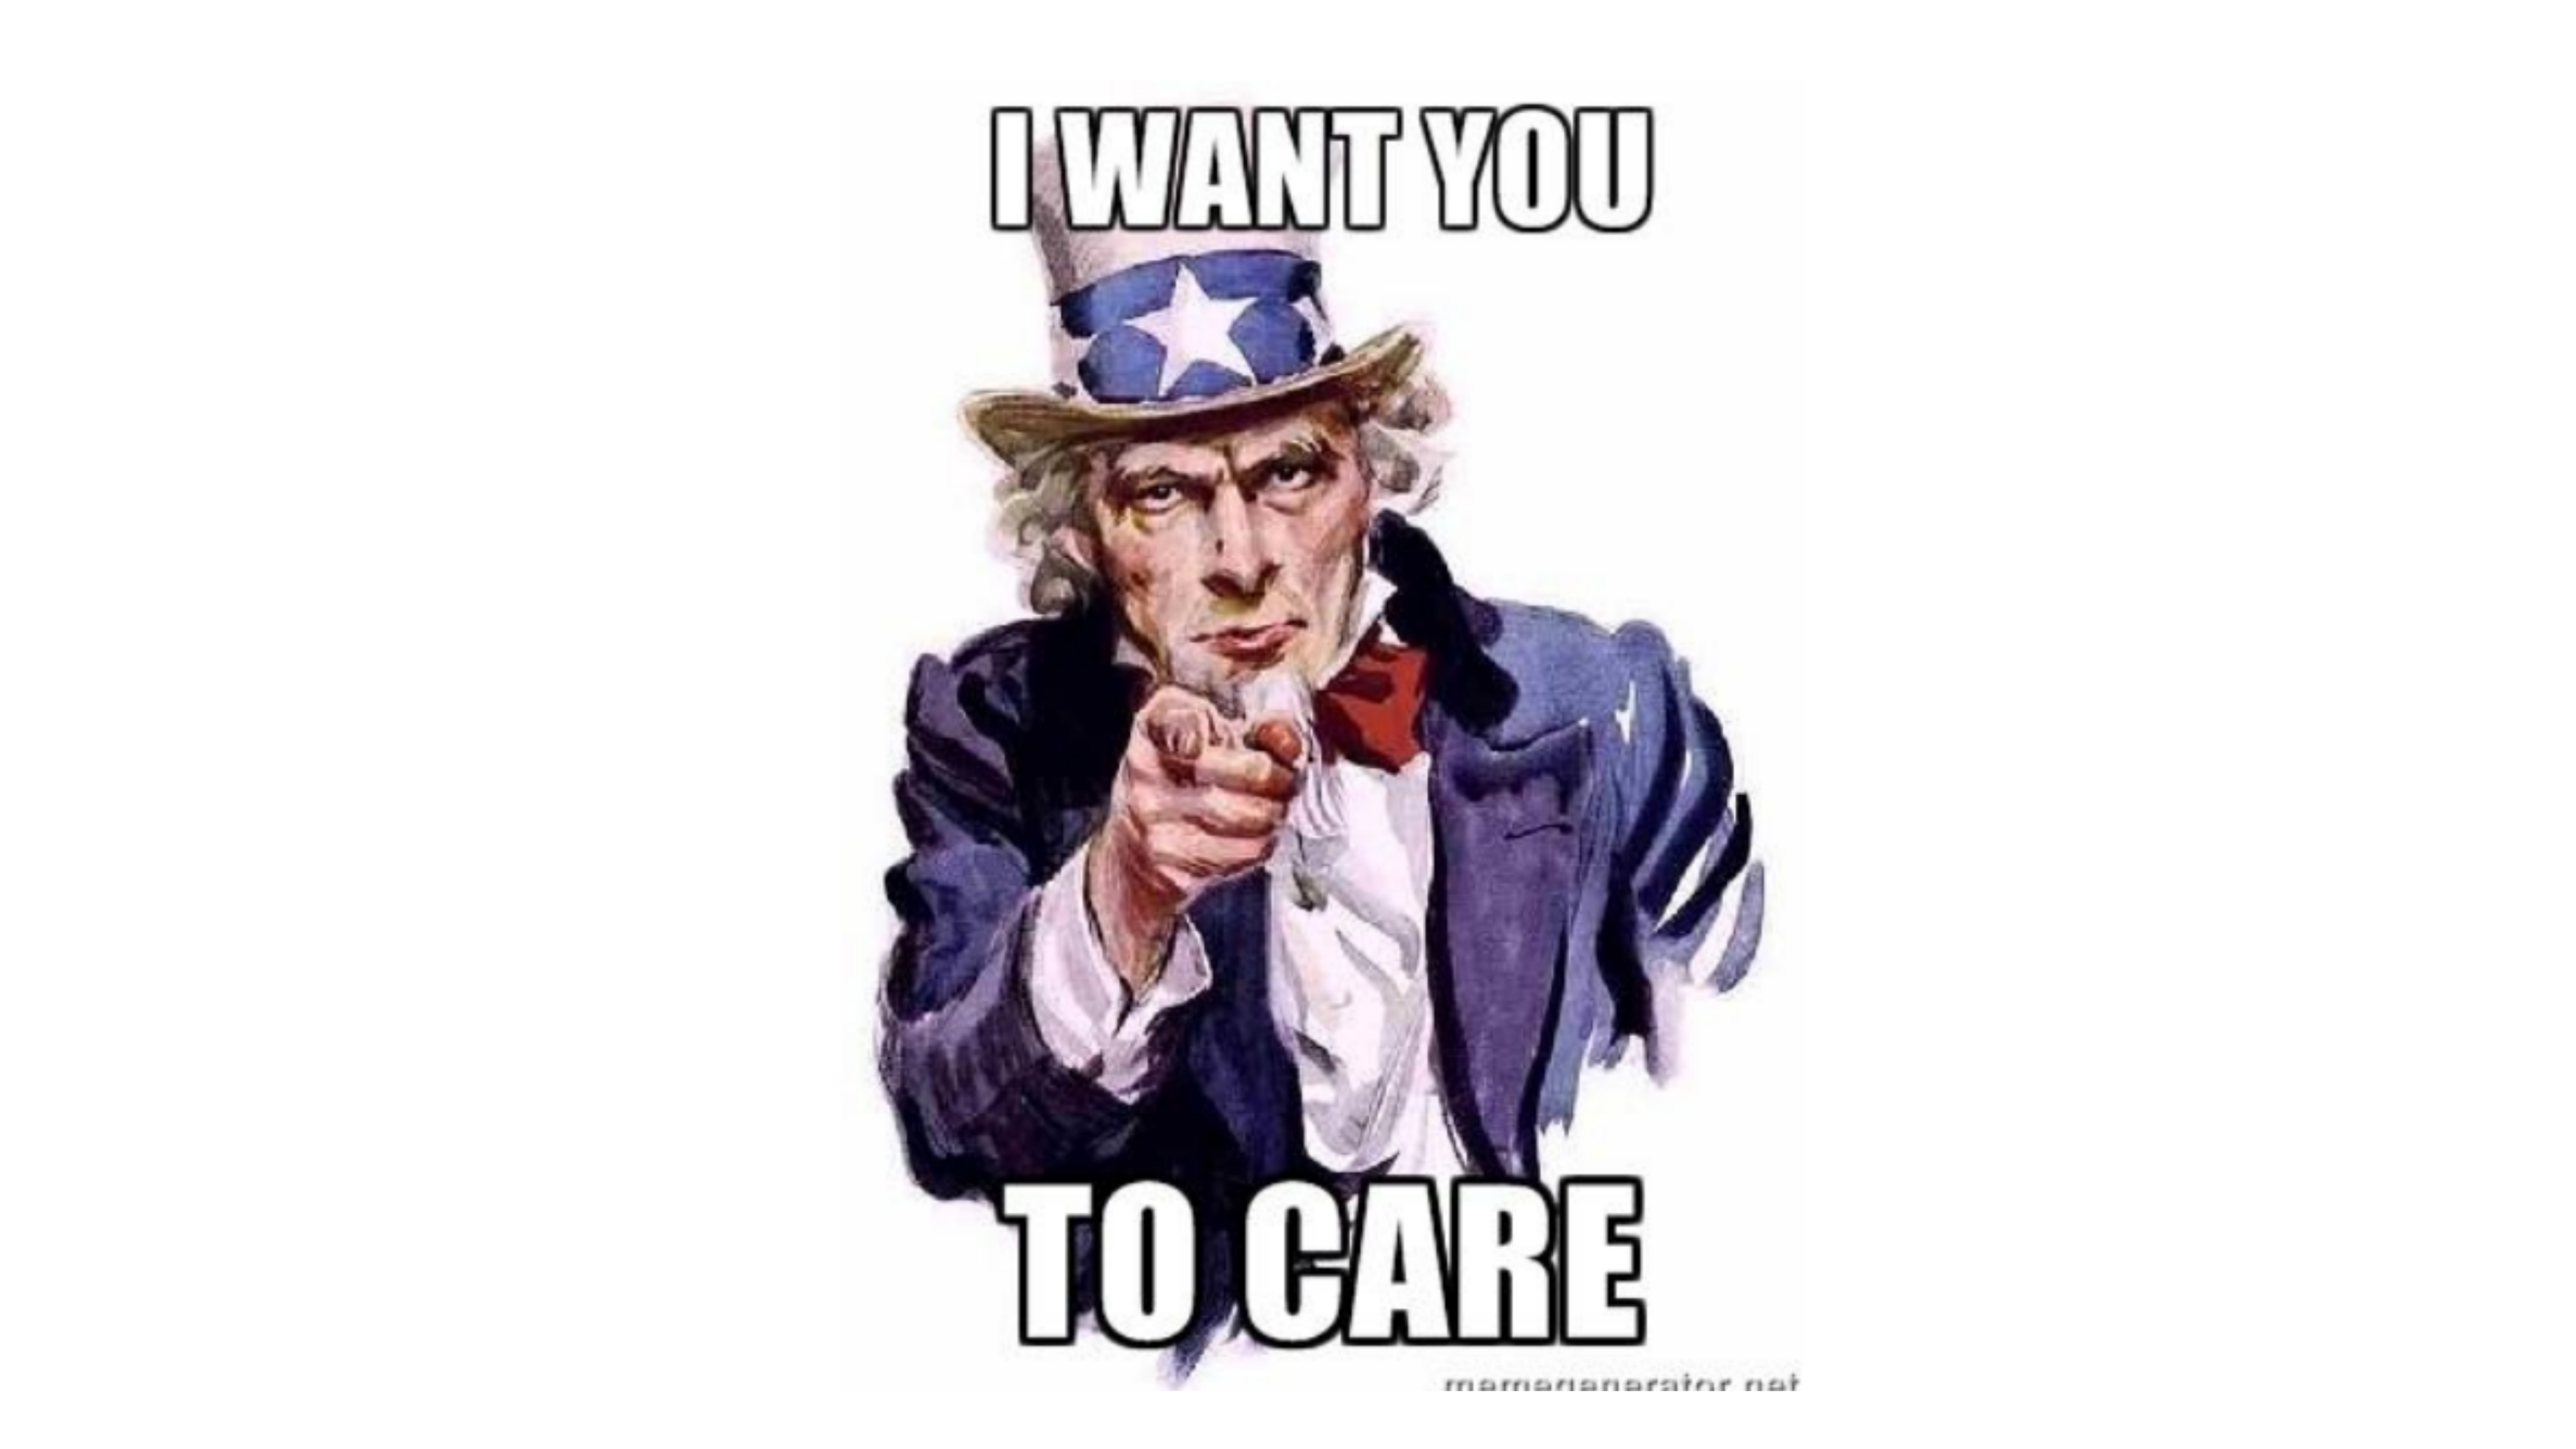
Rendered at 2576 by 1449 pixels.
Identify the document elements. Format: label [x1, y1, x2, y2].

picture [693, 58, 1882, 1392]
